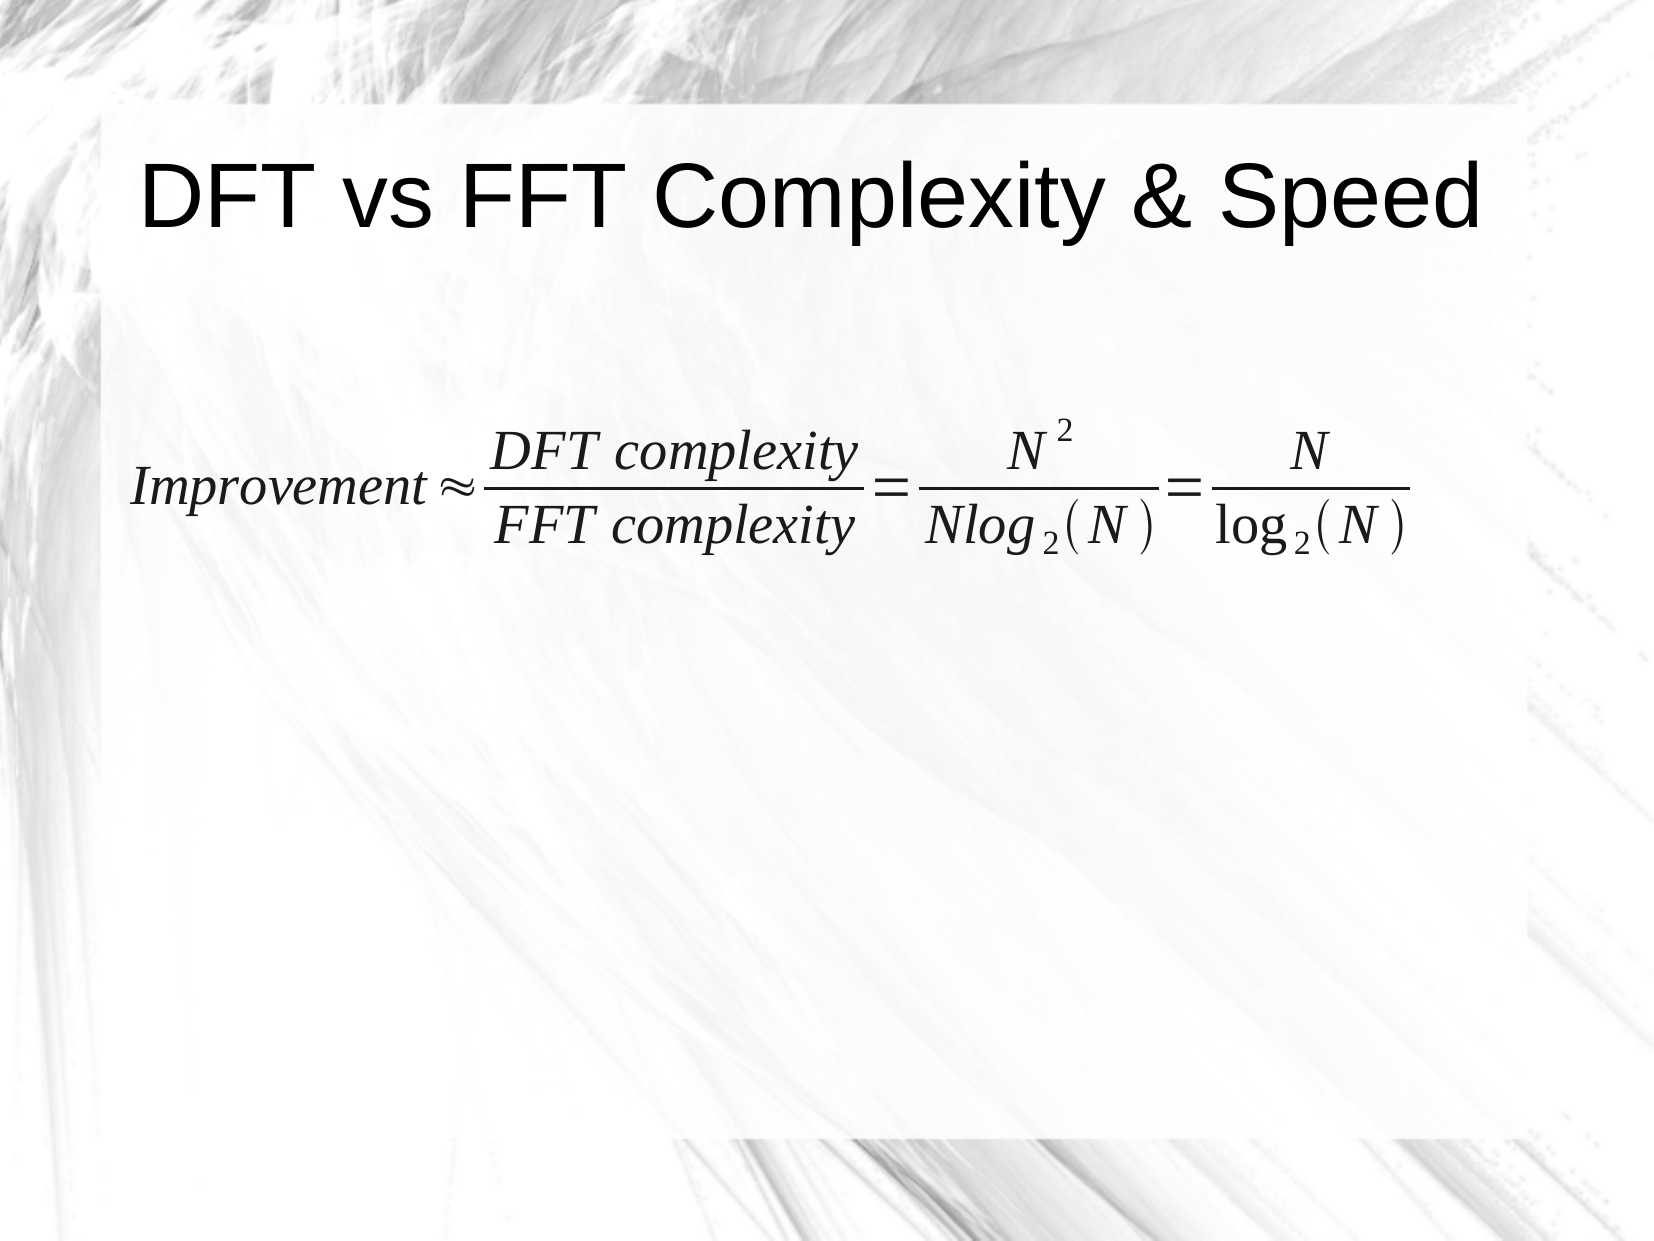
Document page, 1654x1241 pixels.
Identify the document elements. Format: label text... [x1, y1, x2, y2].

picture [0, 0, 1654, 1241]
chart [112, 412, 1426, 563]
title DFT vs FFT Complexity & Speed [118, 112, 1506, 281]
